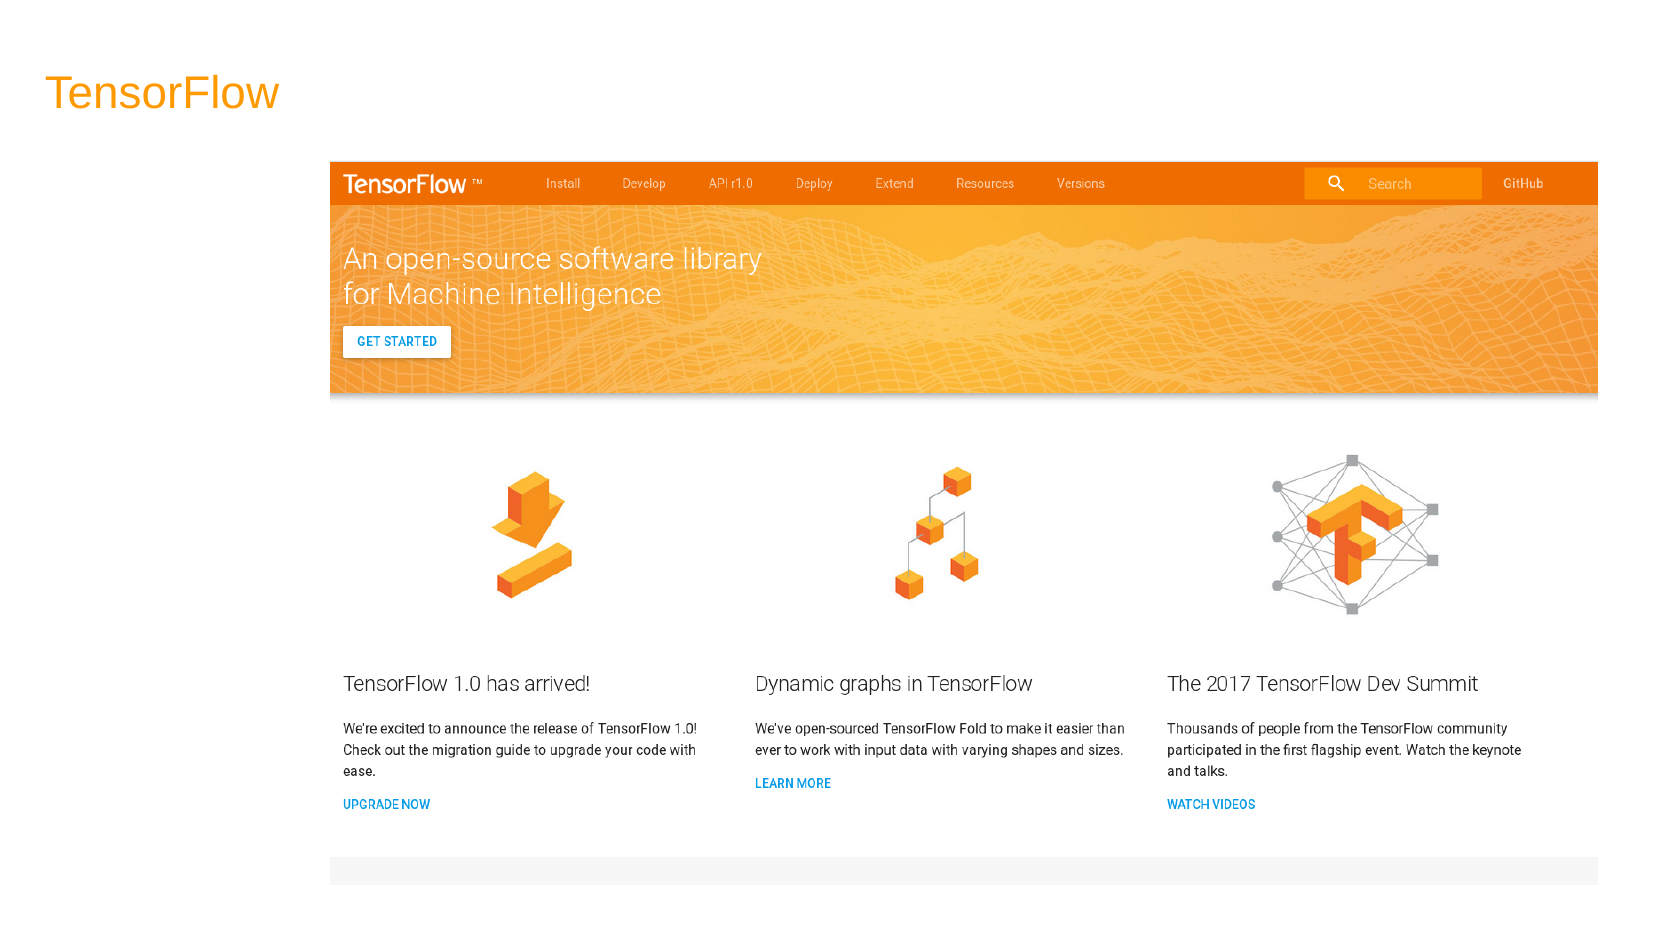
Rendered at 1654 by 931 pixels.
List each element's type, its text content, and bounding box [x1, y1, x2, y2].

picture [330, 160, 1598, 886]
text_box TensorFlow [30, 60, 1441, 127]
